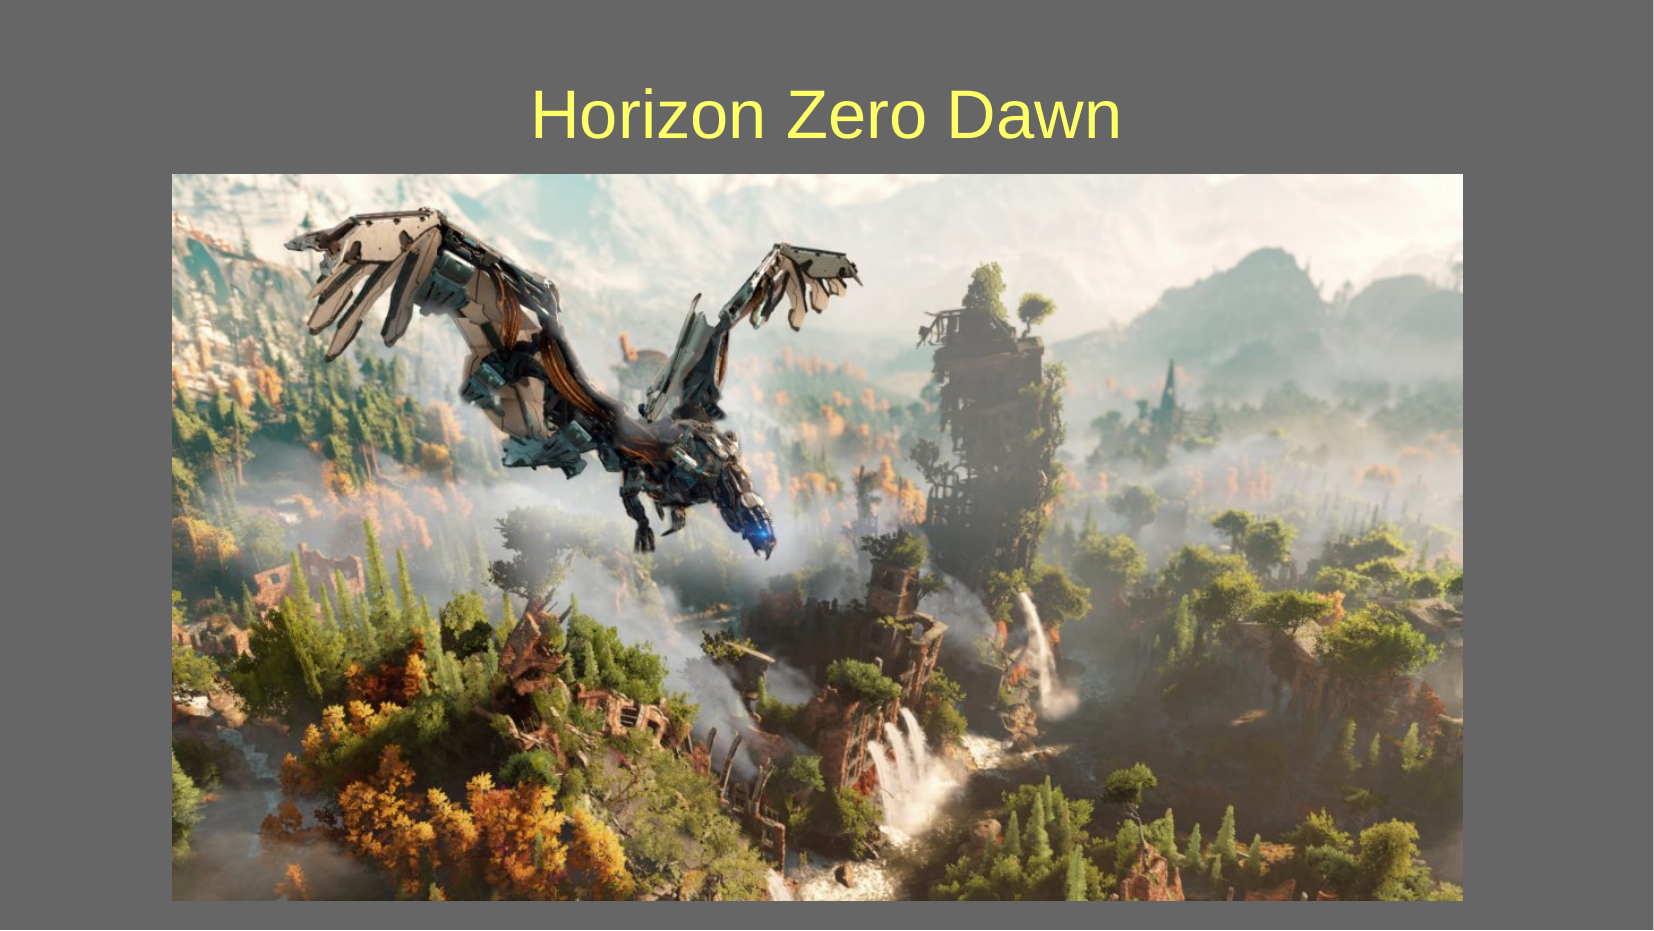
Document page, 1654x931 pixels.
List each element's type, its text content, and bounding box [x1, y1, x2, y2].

title Horizon Zero Dawn [82, 36, 1571, 193]
picture [172, 174, 1463, 901]
